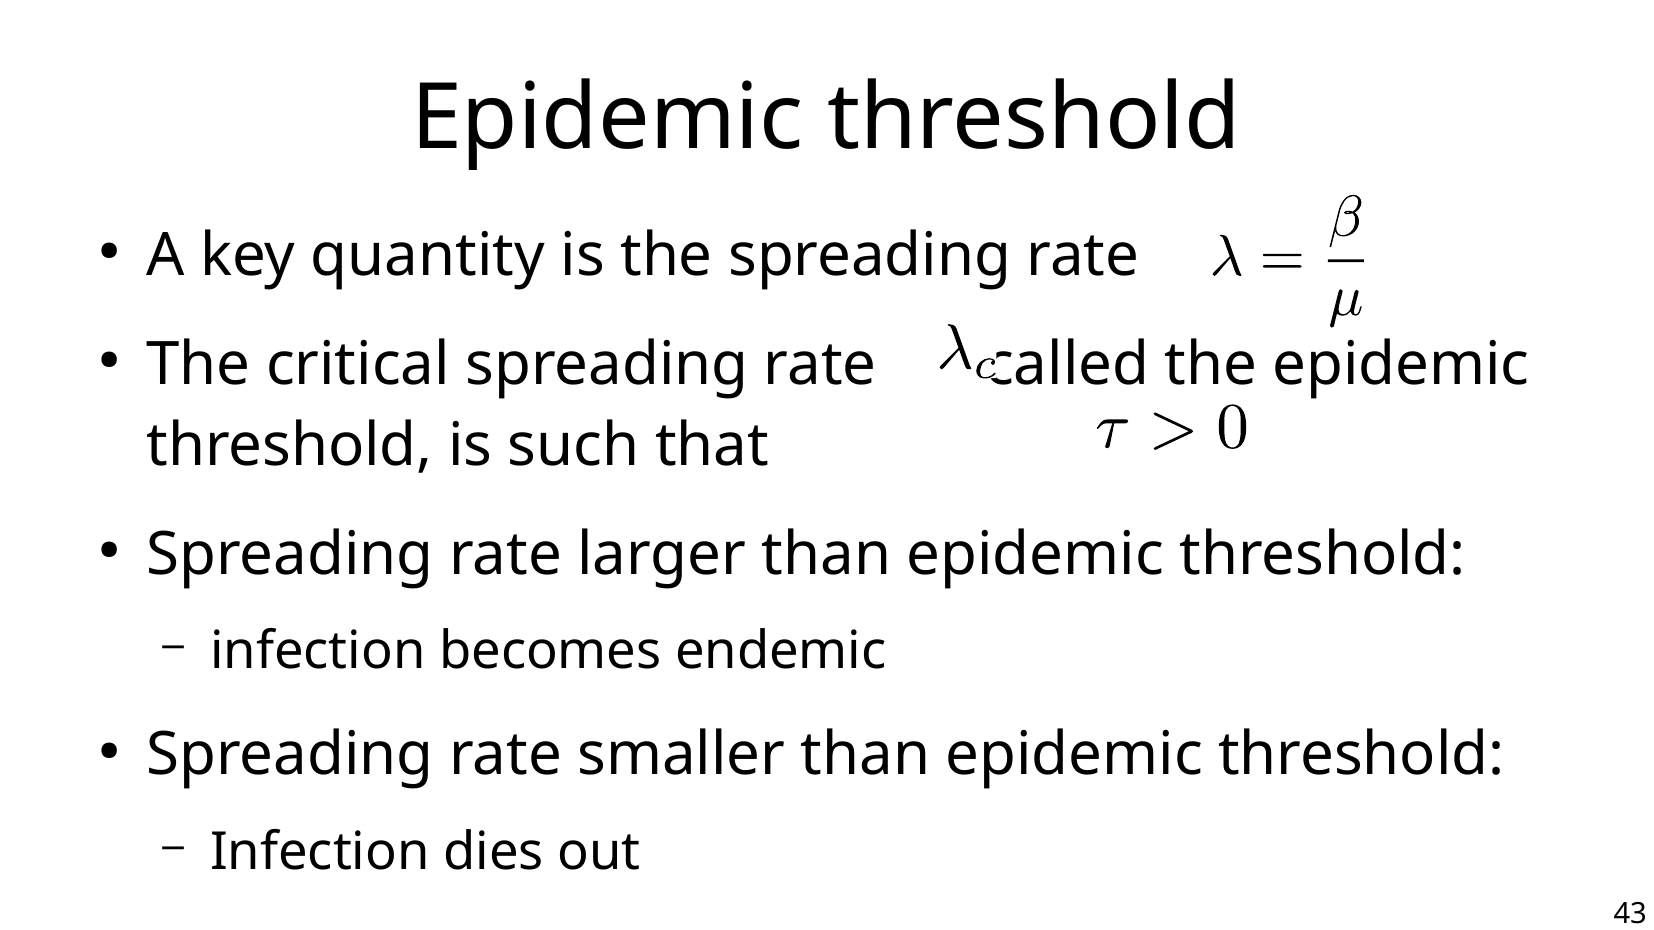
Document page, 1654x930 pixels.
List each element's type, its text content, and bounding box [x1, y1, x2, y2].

text_box [936, 324, 997, 379]
text_box [1095, 404, 1249, 450]
list A key quantity is the spreading rate The critical spreading rate called the epidemic threshold, is such that Spreading rate larger than epidemic threshold: infection becomes endemic Spreading rate smaller than epidemic threshold: Infection dies out [82, 211, 1571, 901]
text_box [1209, 194, 1364, 328]
title Epidemic threshold [82, 1, 1571, 211]
